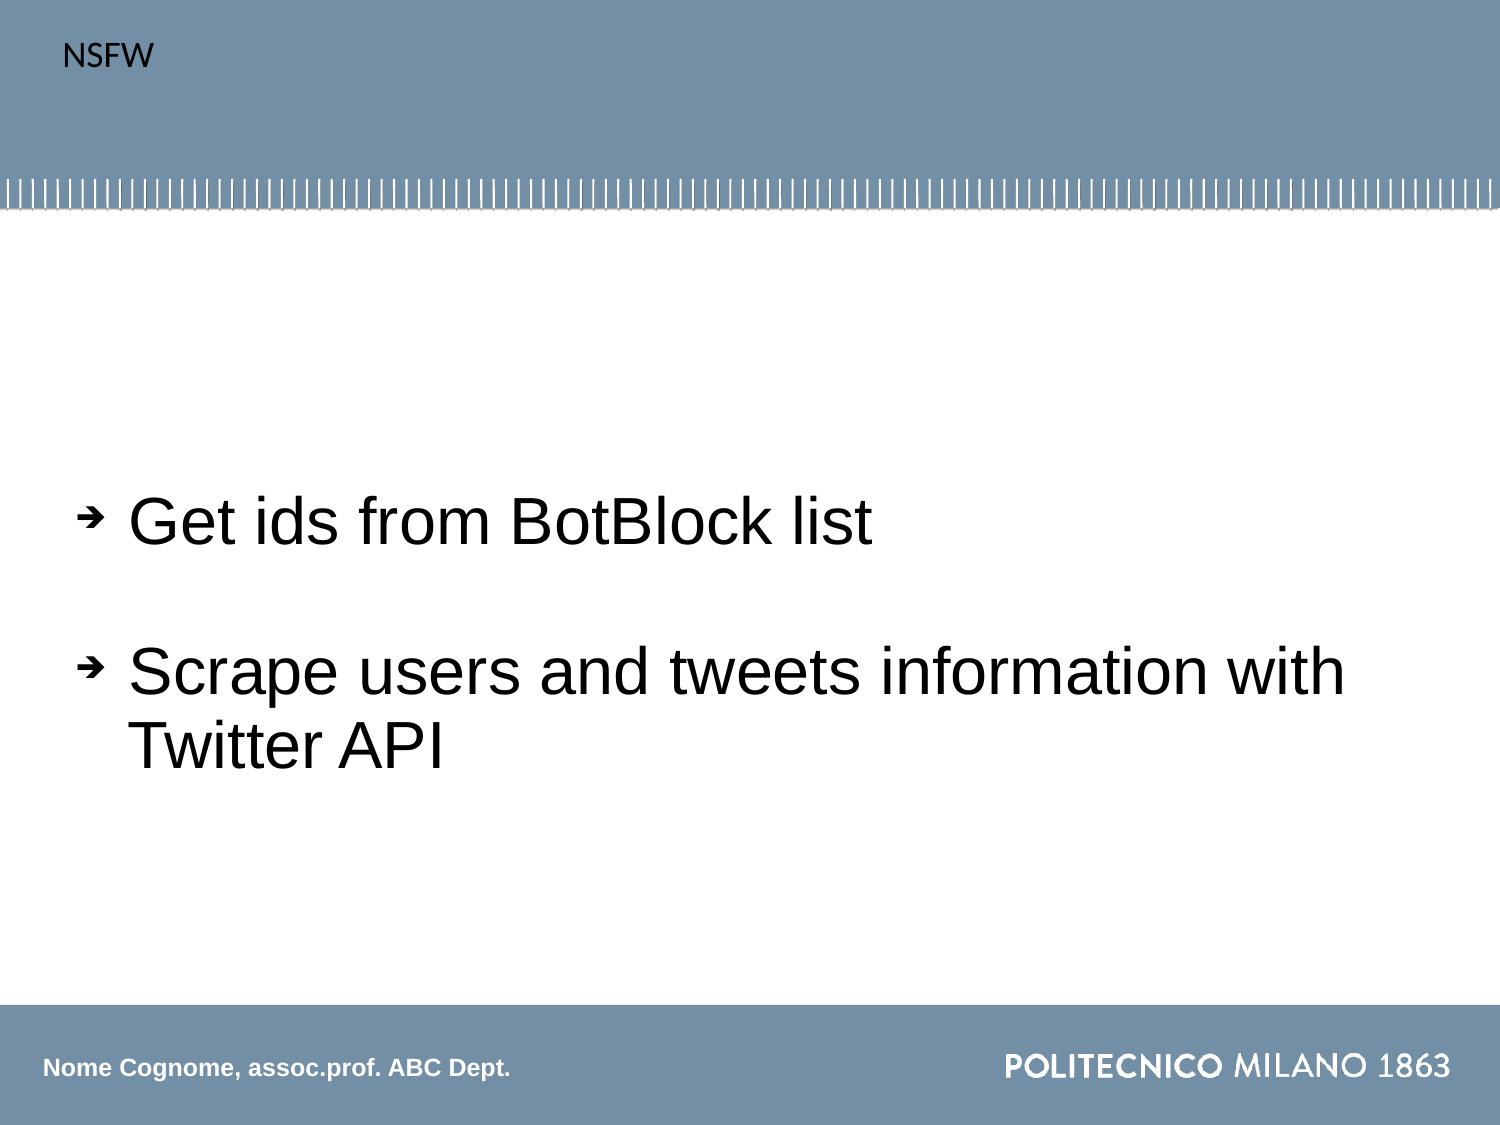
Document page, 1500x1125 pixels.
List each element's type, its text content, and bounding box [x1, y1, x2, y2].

subtitle Get ids from BotBlock list Scrape users and tweets information with Twitter API [75, 262, 1441, 1005]
title NSFW [47, 22, 1455, 161]
picture [999, 1041, 1456, 1089]
